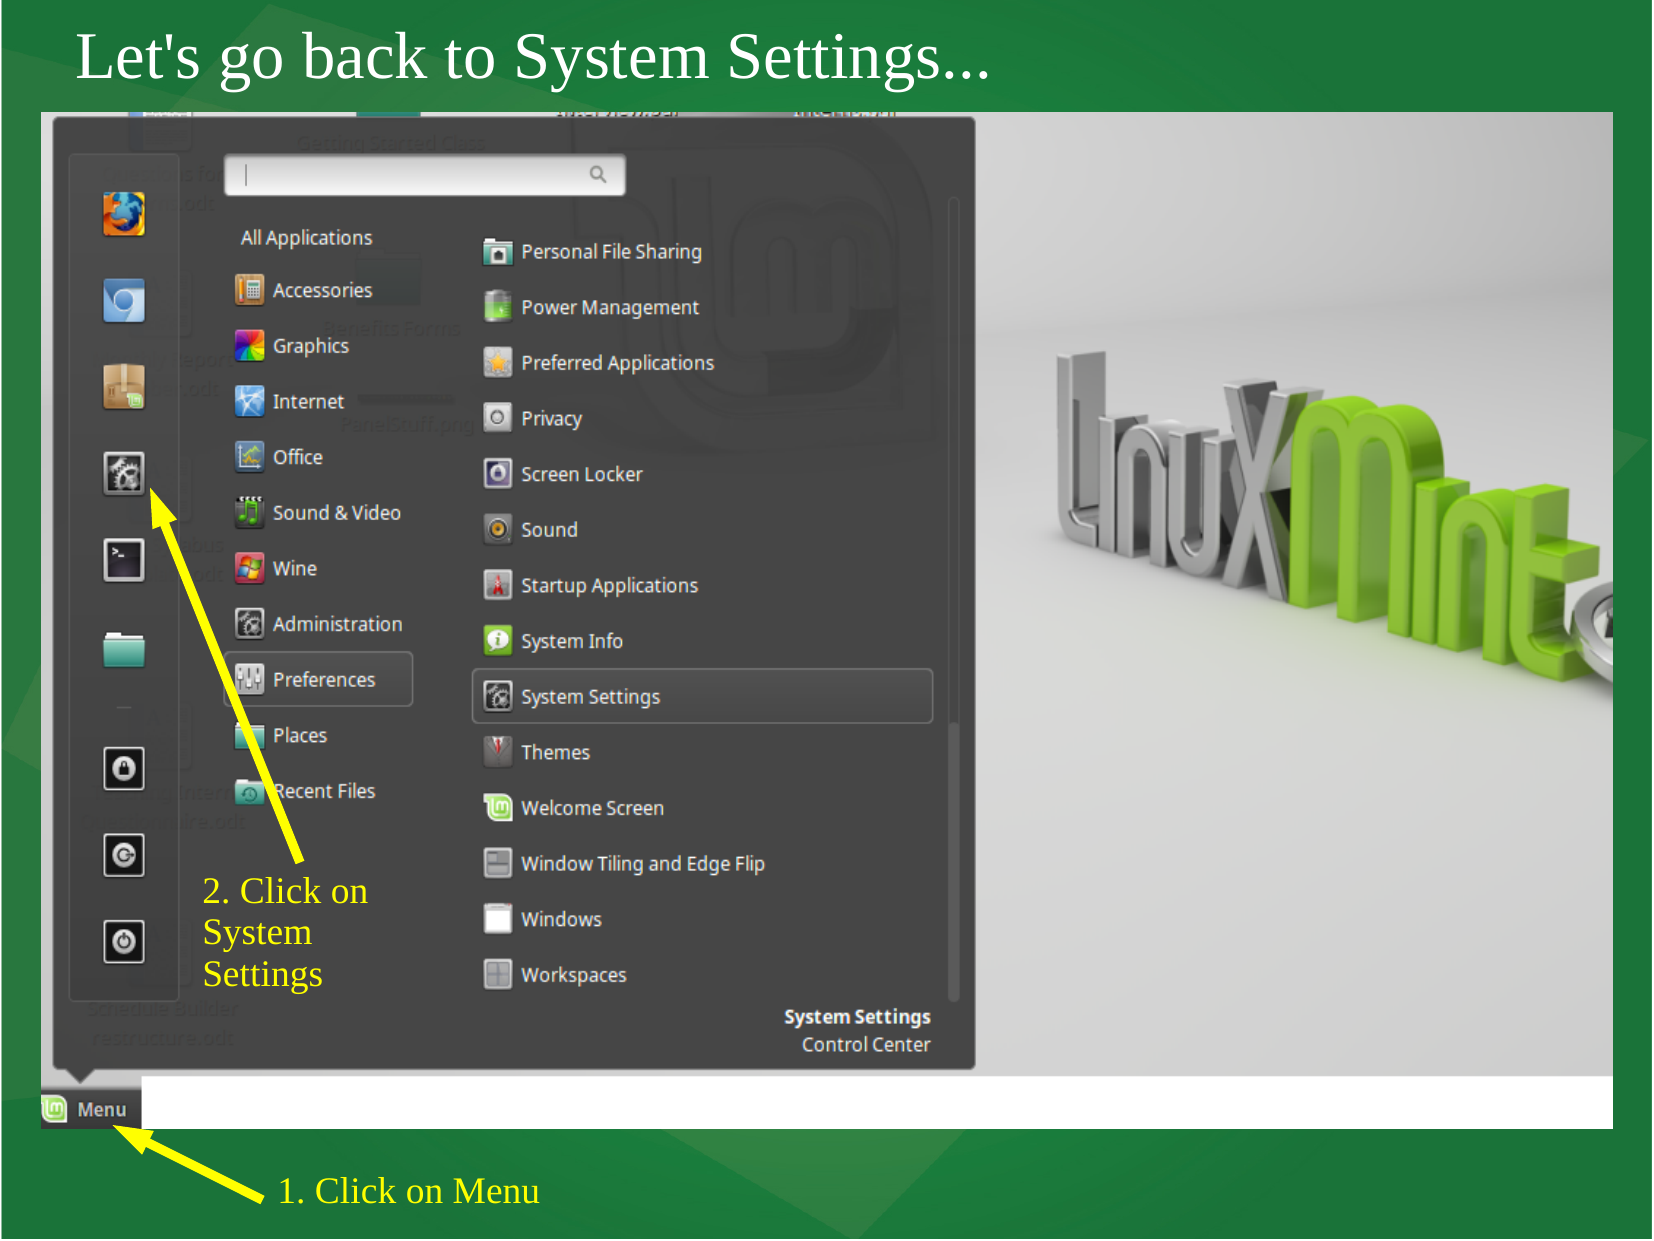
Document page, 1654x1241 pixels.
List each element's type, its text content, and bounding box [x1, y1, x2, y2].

picture [0, 0, 1652, 1241]
text_box 1. Click on Menu [262, 1162, 863, 1220]
title Let's go back to System Settings... [75, 0, 1564, 113]
text_box 2. Click on System Settings [187, 862, 451, 1013]
